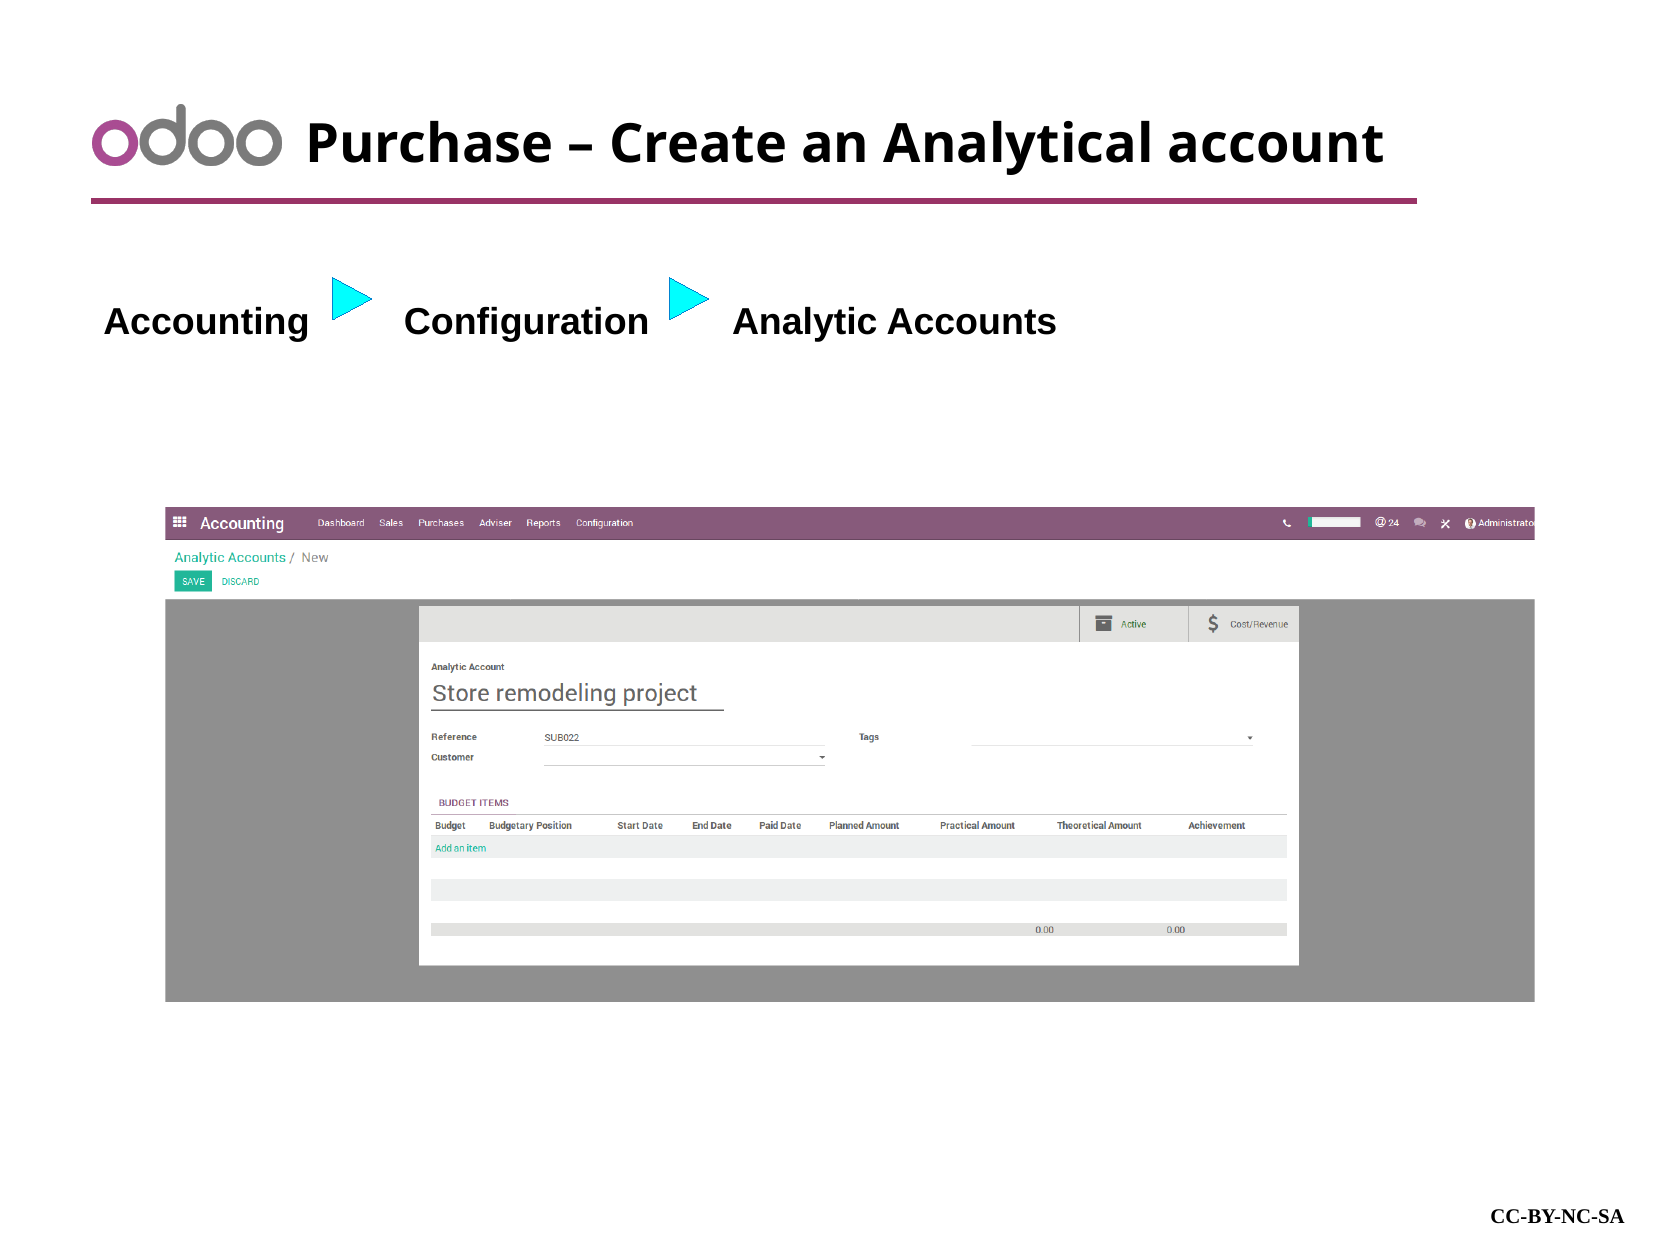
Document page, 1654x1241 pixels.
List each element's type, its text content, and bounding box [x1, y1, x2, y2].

picture [165, 507, 1535, 1003]
picture [92, 104, 282, 166]
title Purchase – Create an Analytical account [305, 37, 1568, 245]
text_box Accounting Configuration Analytic Accounts [53, 271, 1495, 1161]
text_box [669, 277, 709, 320]
text_box [332, 277, 372, 320]
